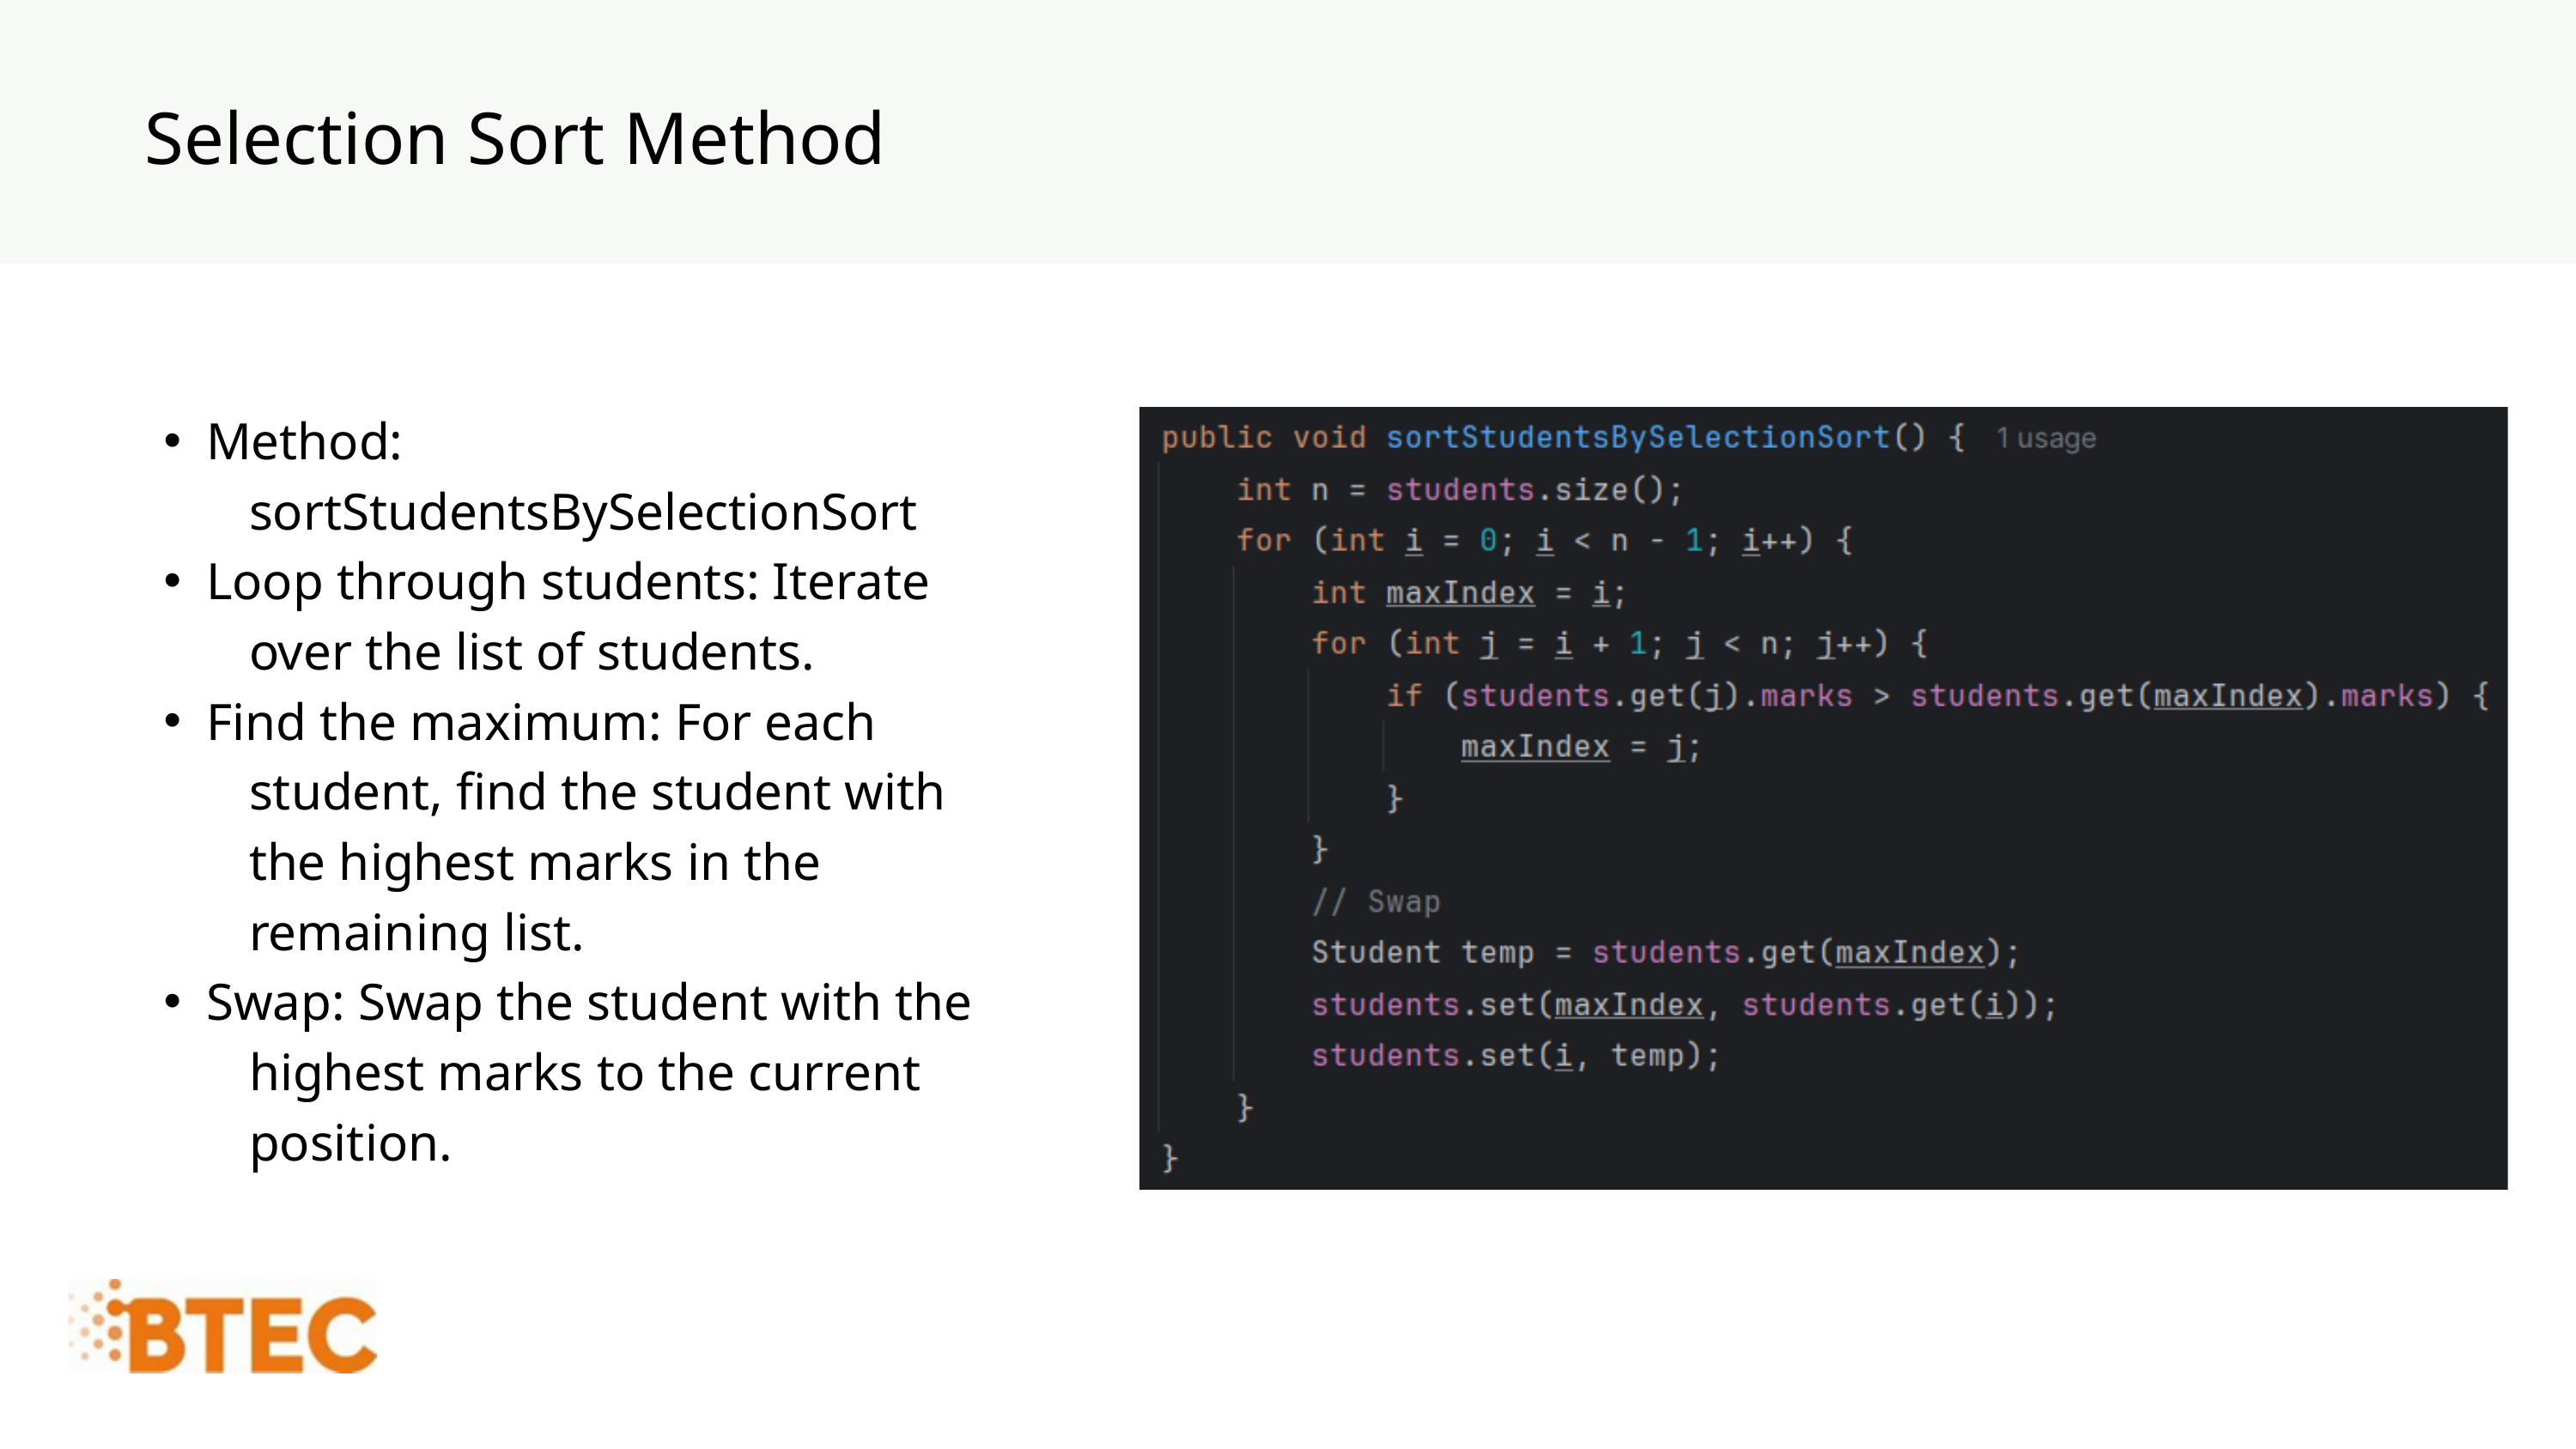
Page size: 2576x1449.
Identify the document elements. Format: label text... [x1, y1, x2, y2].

text_box [1139, 407, 2508, 1191]
text_box Selection Sort Method [144, 78, 963, 174]
text_box [0, 0, 2576, 264]
text_box [68, 1279, 378, 1373]
text_box Method: sortStudentsBySelectionSort Loop through students: Iterate over the list of students. Find the maximum: For each student, find the student with the highest marks in the remaining list. Swap: Swap the student with the highest marks to the current position. [78, 399, 1030, 1095]
